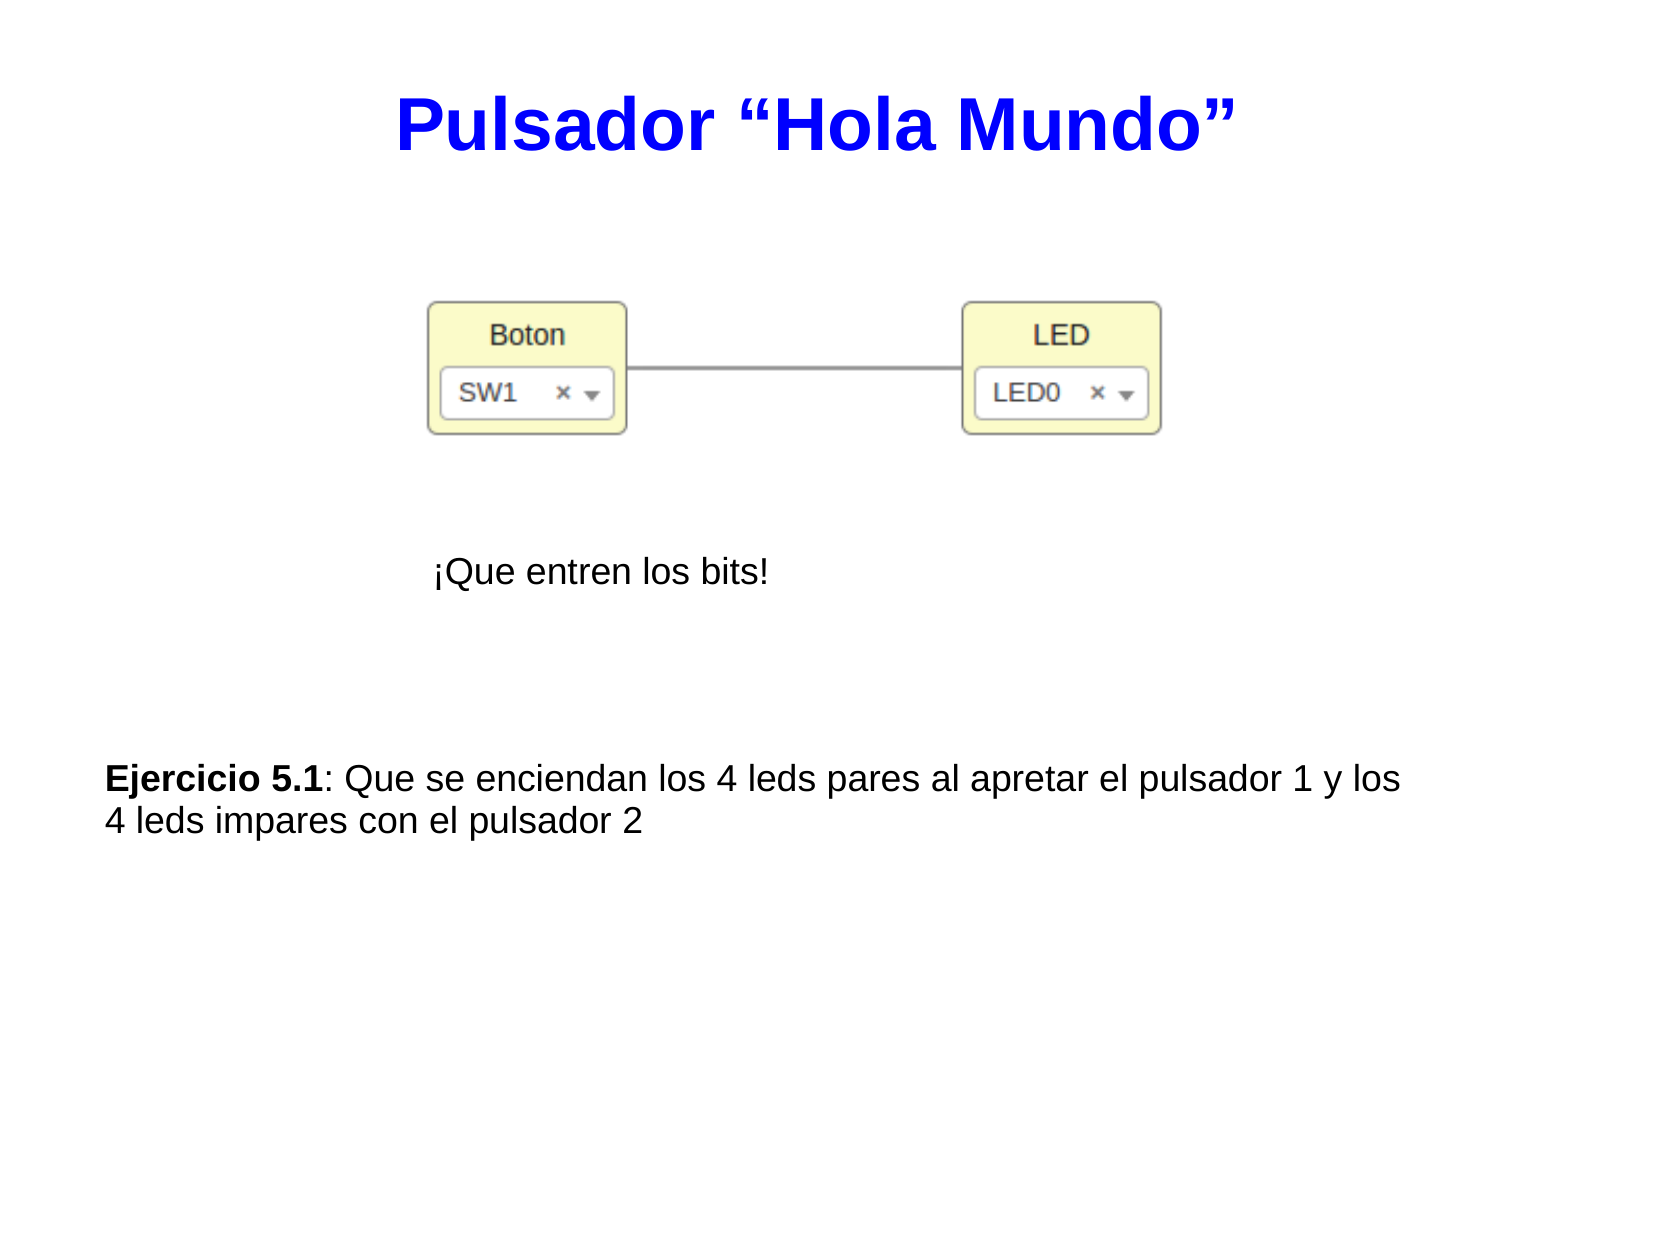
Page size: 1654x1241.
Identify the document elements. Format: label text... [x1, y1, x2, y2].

picture [413, 287, 1177, 446]
text_box Ejercicio 5.1: Que se enciendan los 4 leds pares al apretar el pulsador 1 y los 4 leds impares con el pulsador 2 [90, 750, 1427, 849]
text_box ¡Que entren los bits! [417, 543, 785, 601]
text_box Pulsador “Hola Mundo” [90, 75, 1546, 174]
